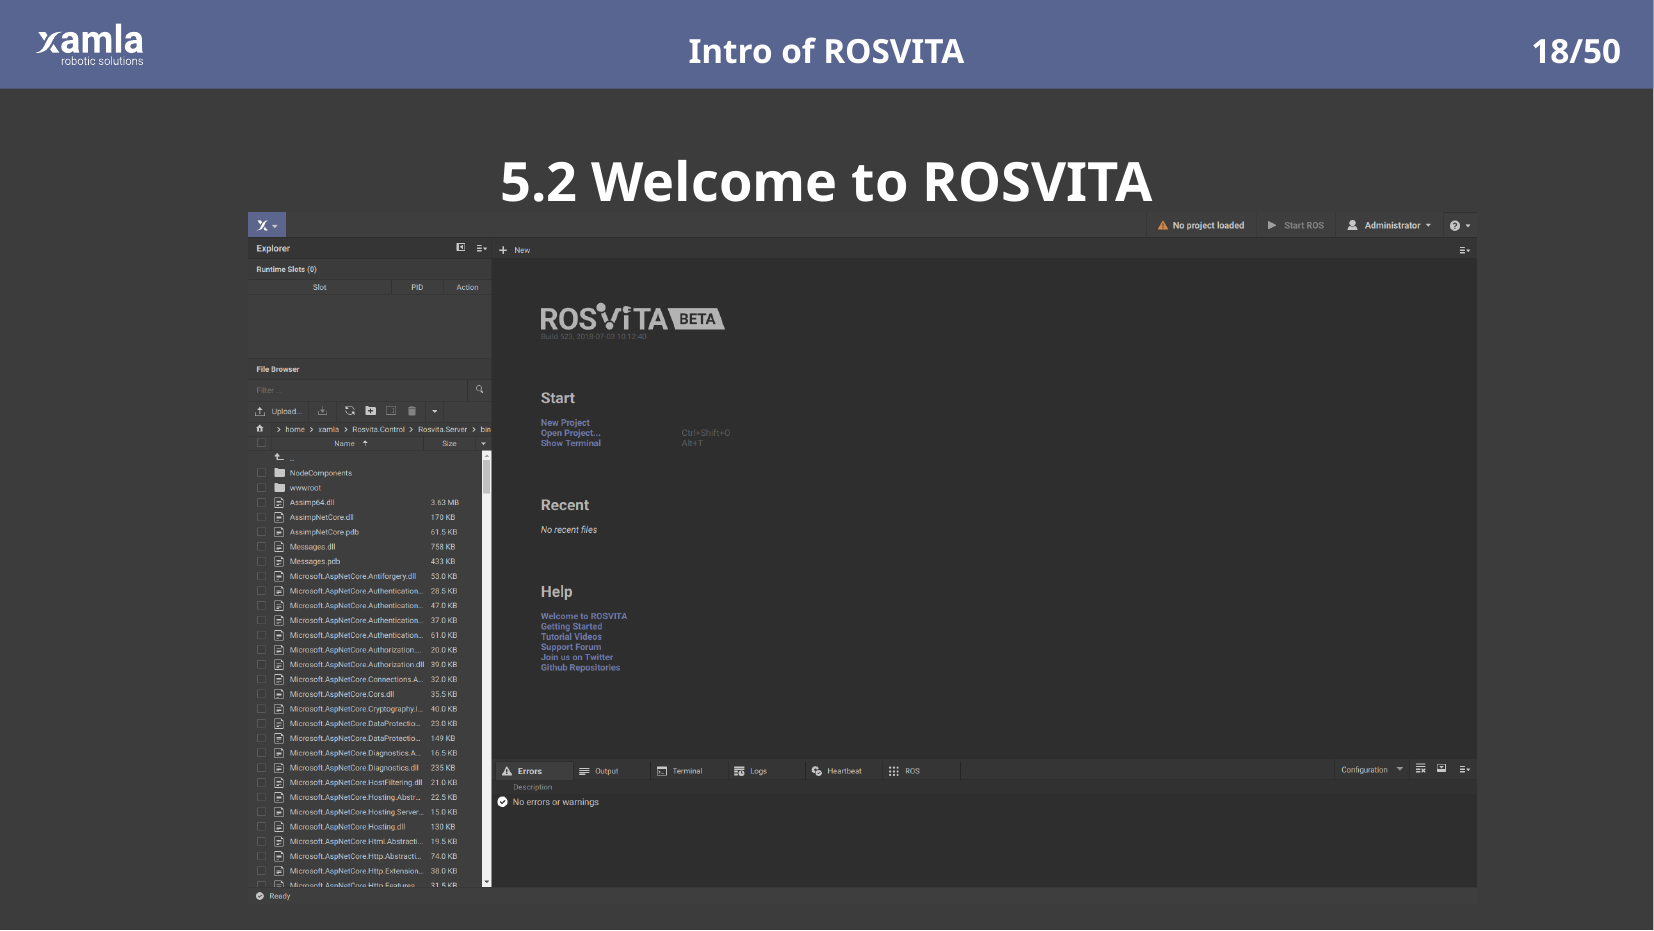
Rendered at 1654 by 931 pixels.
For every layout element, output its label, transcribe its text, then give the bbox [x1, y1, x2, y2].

text_box 5.2 Welcome to ROSVITA [188, 135, 1465, 223]
picture [248, 212, 1477, 904]
text_box 18/50 [1511, 20, 1636, 80]
picture [35, 23, 143, 65]
text_box [0, 0, 1654, 89]
text_box Intro of ROSVITA [296, 20, 1357, 80]
